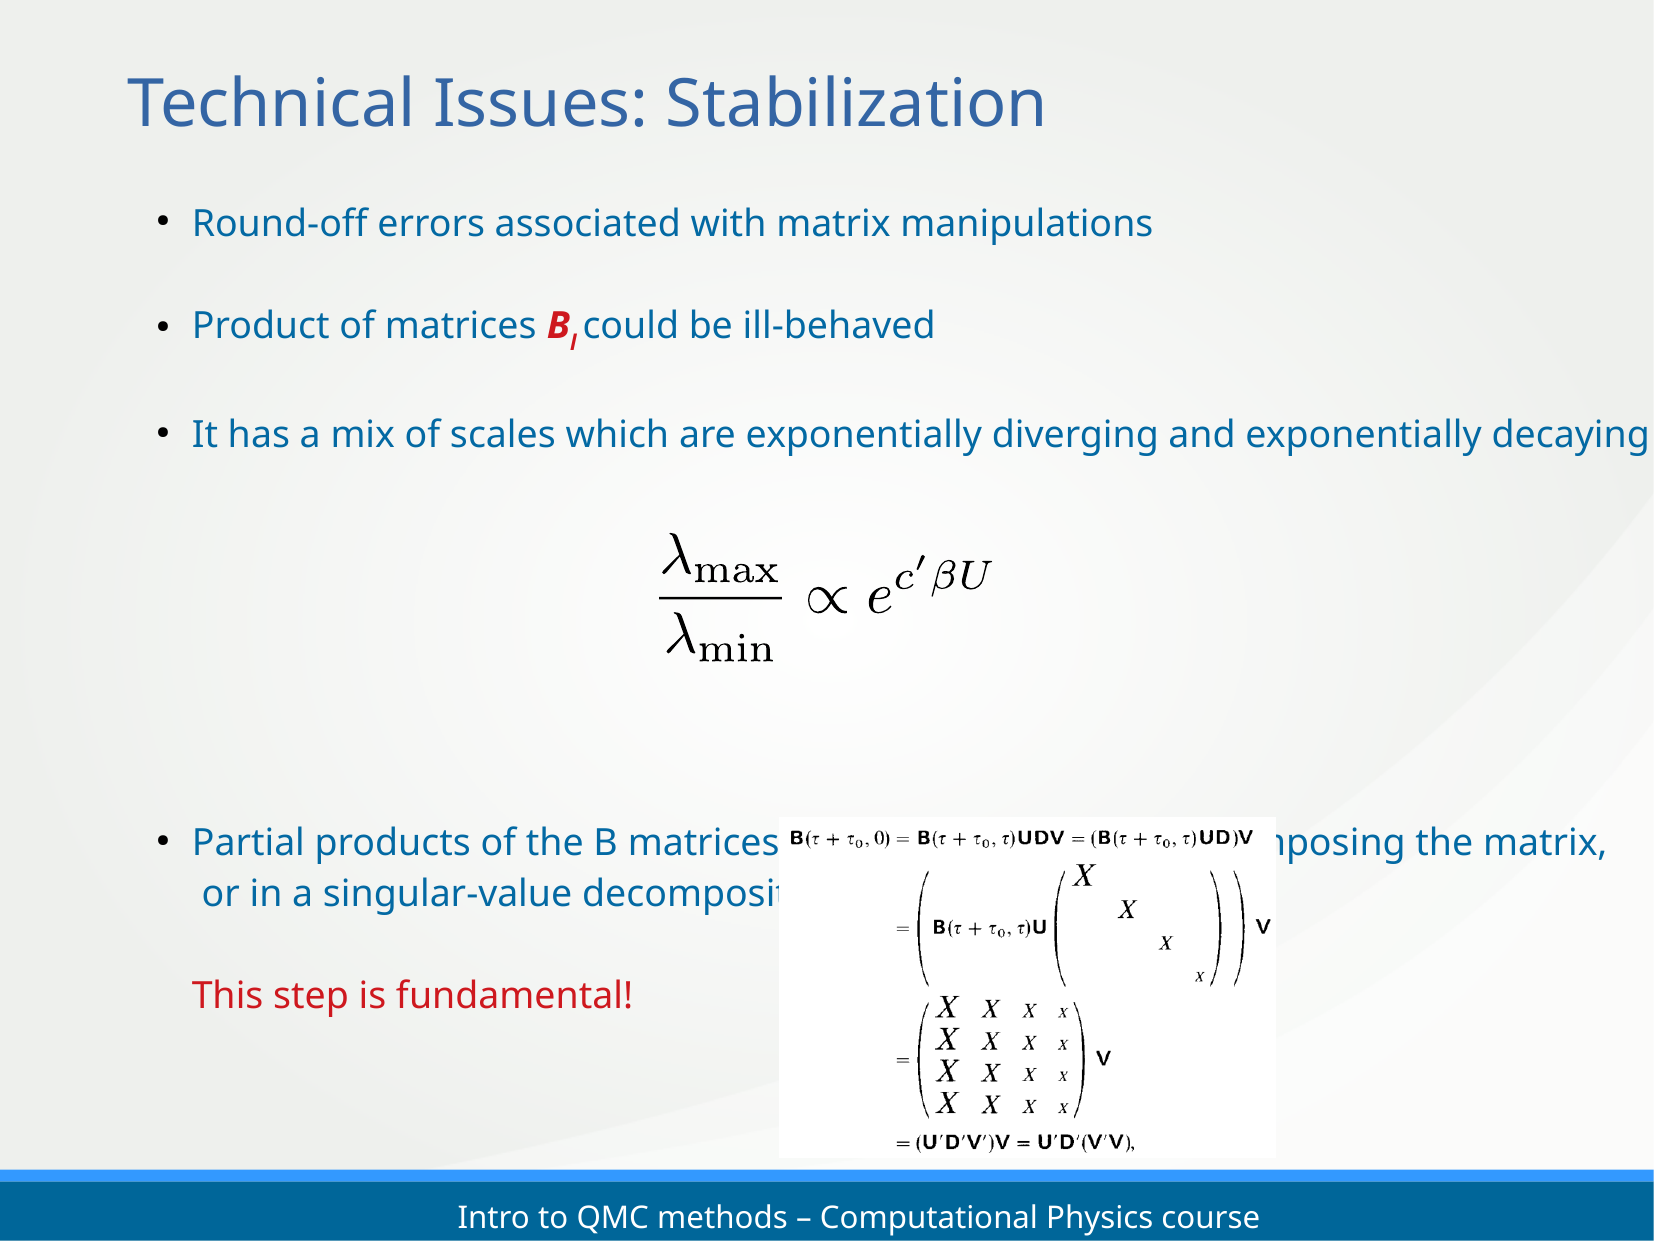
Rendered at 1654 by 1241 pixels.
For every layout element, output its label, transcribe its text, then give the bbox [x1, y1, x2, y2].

text_box Round-off errors associated with matrix manipulations Product of matrices Bl could be ill-behaved It has a mix of scales which are exponentially diverging and exponentially decaying Partial products of the B matrices can be performed by decomposing the matrix, or in a singular-value decomposition scheme (SVD) This step is fundamental! [141, 188, 1606, 886]
text_box Technical Issues: Stabilization [77, 47, 1619, 189]
text_box [659, 532, 993, 662]
picture [0, 0, 1654, 1169]
